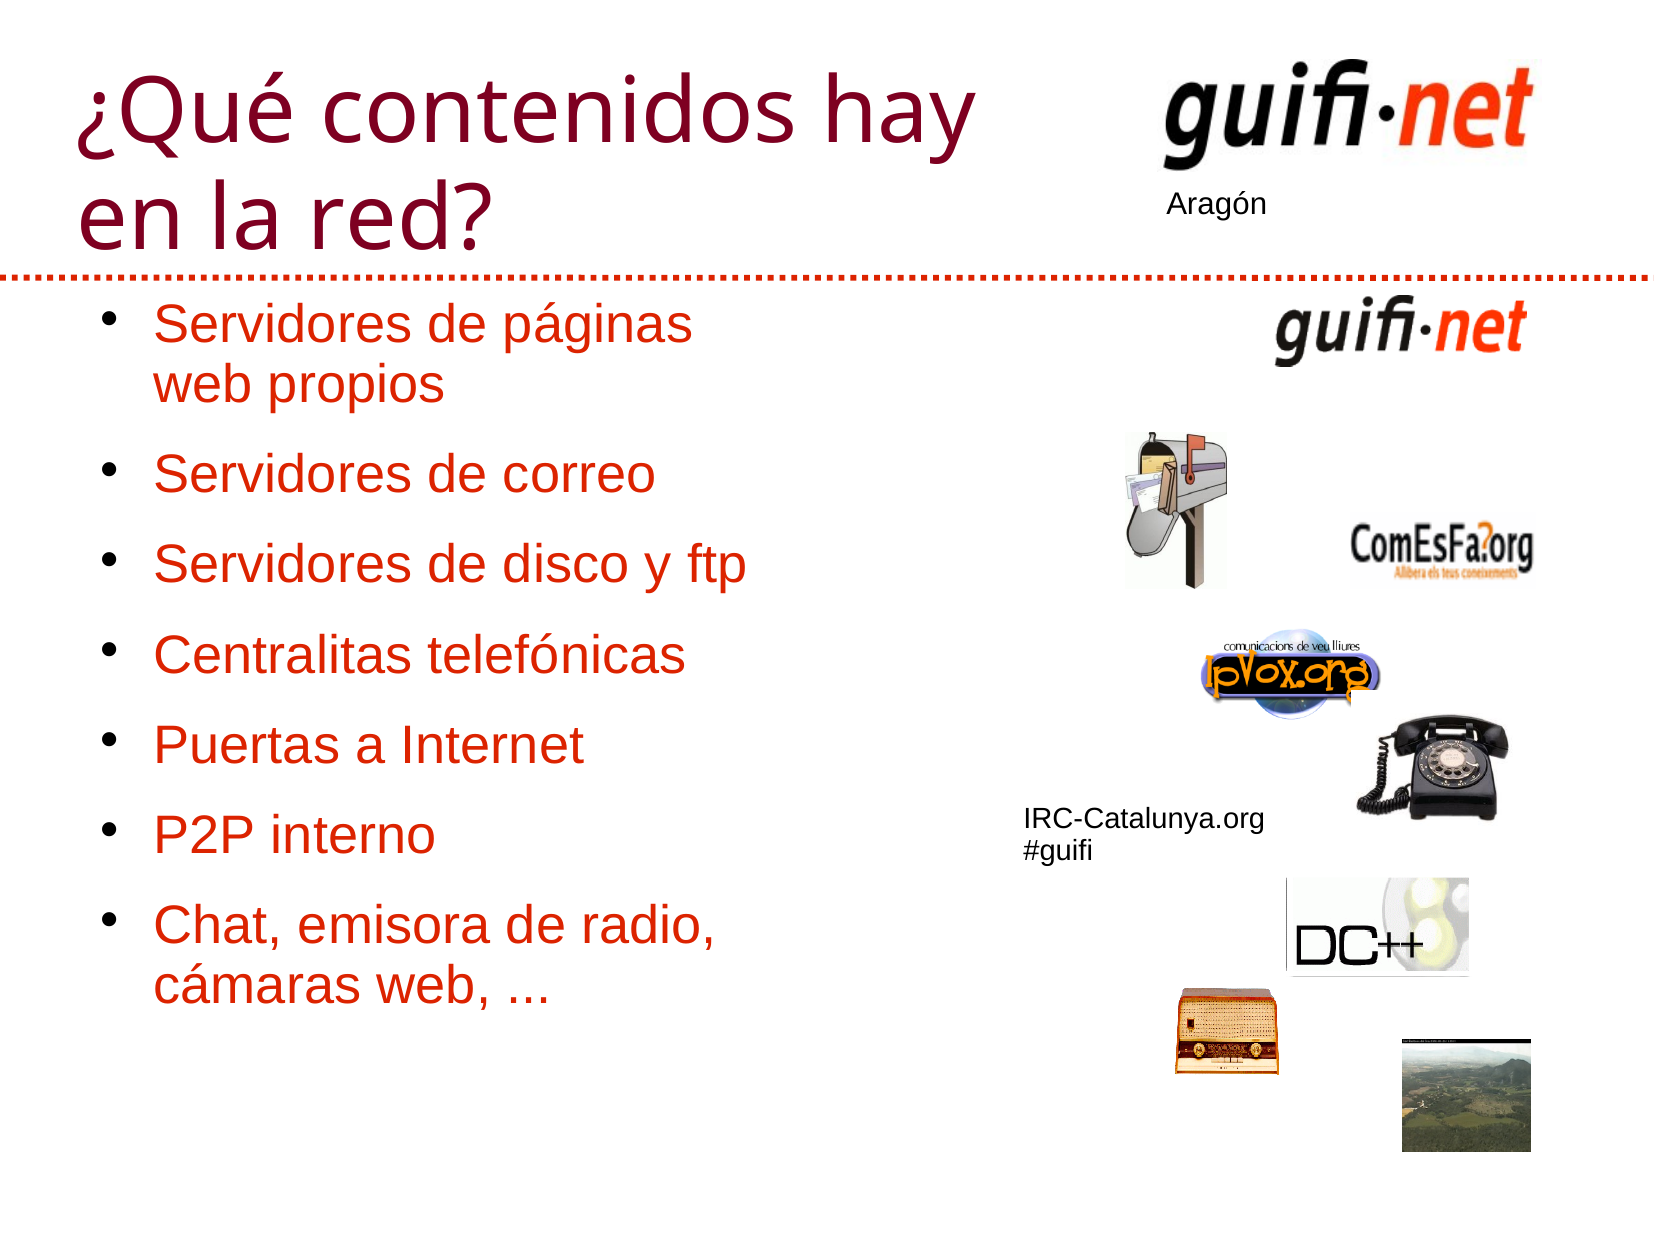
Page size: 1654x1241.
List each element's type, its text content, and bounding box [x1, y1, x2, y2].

picture [1294, 878, 1468, 971]
picture [1402, 1039, 1531, 1152]
picture [1157, 59, 1542, 172]
text_box IRC-Catalunya.org #guifi [1008, 792, 1331, 905]
picture [1198, 626, 1523, 831]
list Servidores de páginas web propios Servidores de correo Servidores de disco y ftp Centralitas telefónicas Puertas a Internet P2P interno Chat, emisora de radio, cámaras web, ... [82, 290, 809, 1109]
picture [1350, 512, 1536, 589]
picture [1168, 983, 1285, 1081]
text_box [1279, 868, 1478, 977]
picture [1274, 295, 1527, 367]
picture [1125, 432, 1227, 589]
title ¿Qué contenidos hay en la red? [76, 53, 1093, 272]
